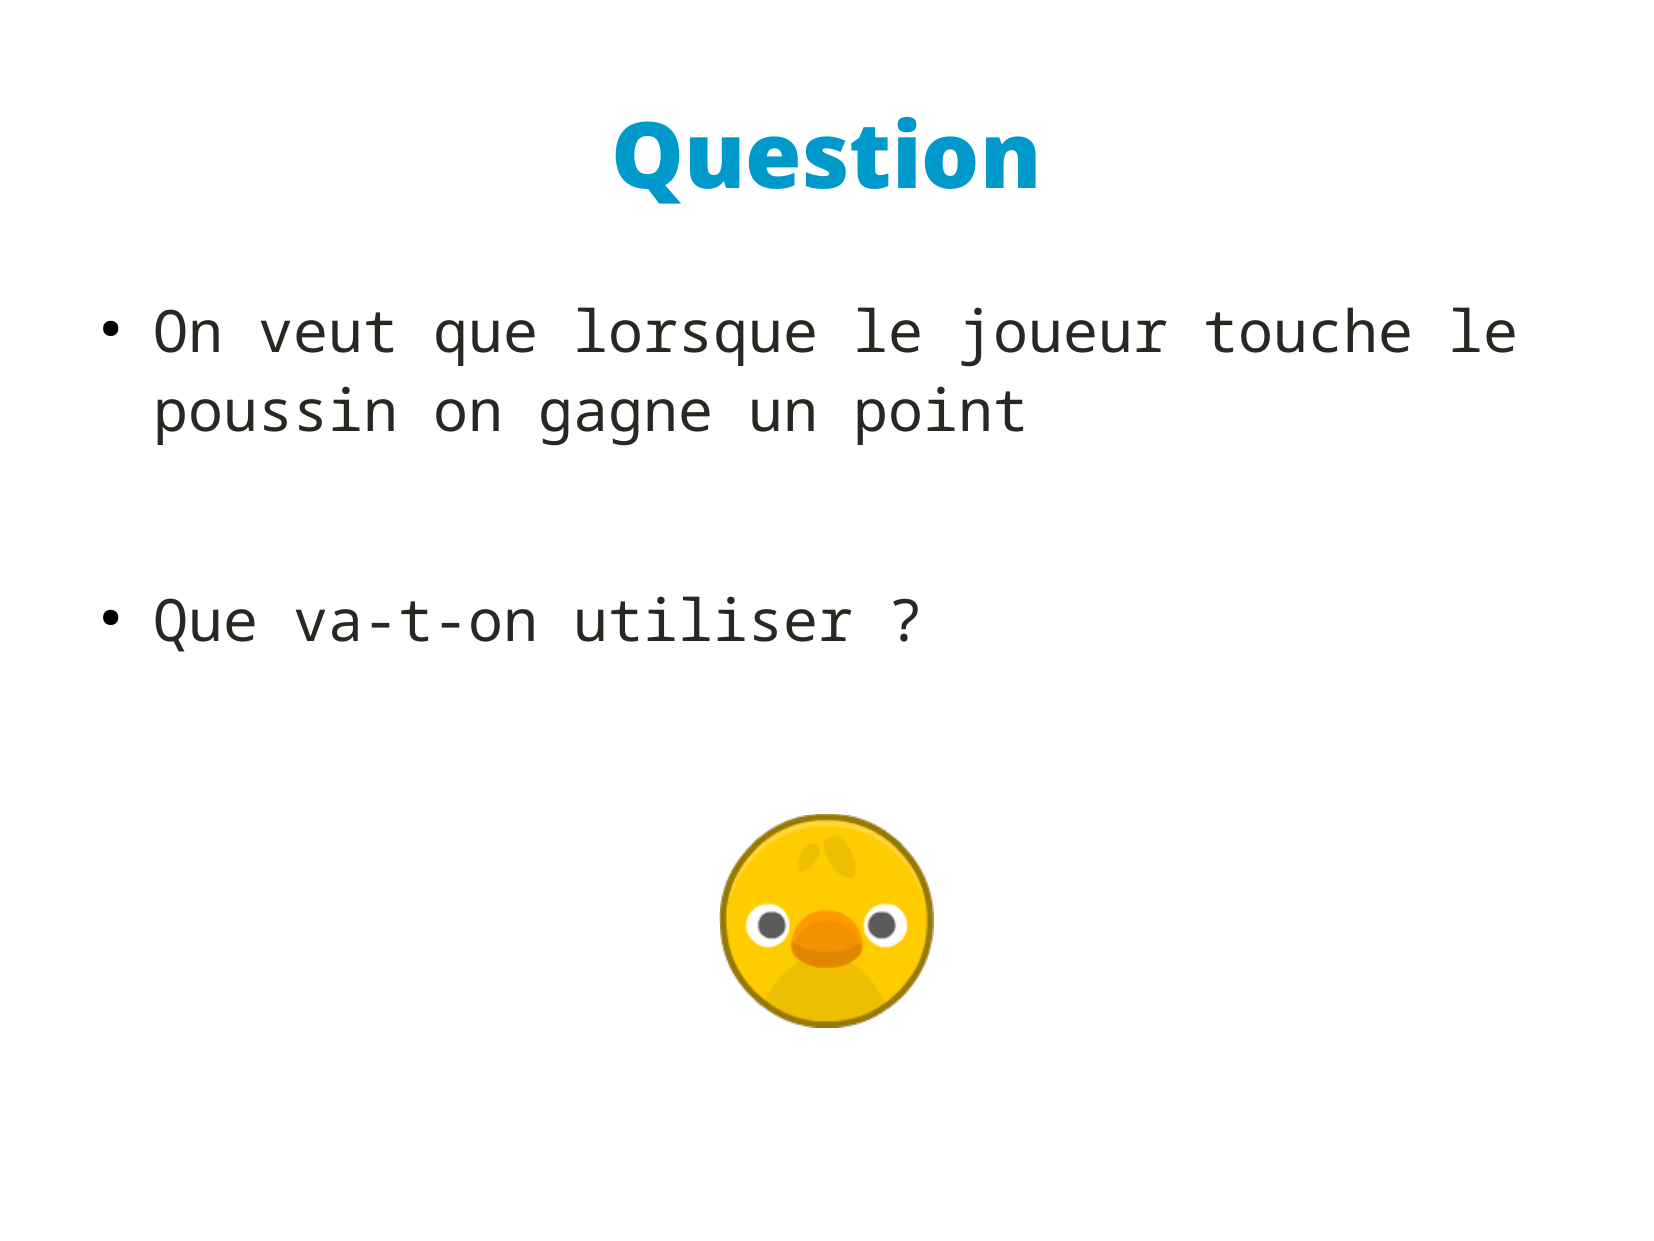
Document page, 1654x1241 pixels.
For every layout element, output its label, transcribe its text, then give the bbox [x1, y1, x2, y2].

list On veut que lorsque le joueur touche le poussin on gagne un point Que va-t-on utiliser ? [82, 290, 1571, 1010]
picture [719, 814, 934, 1028]
title Question [82, 49, 1571, 257]
